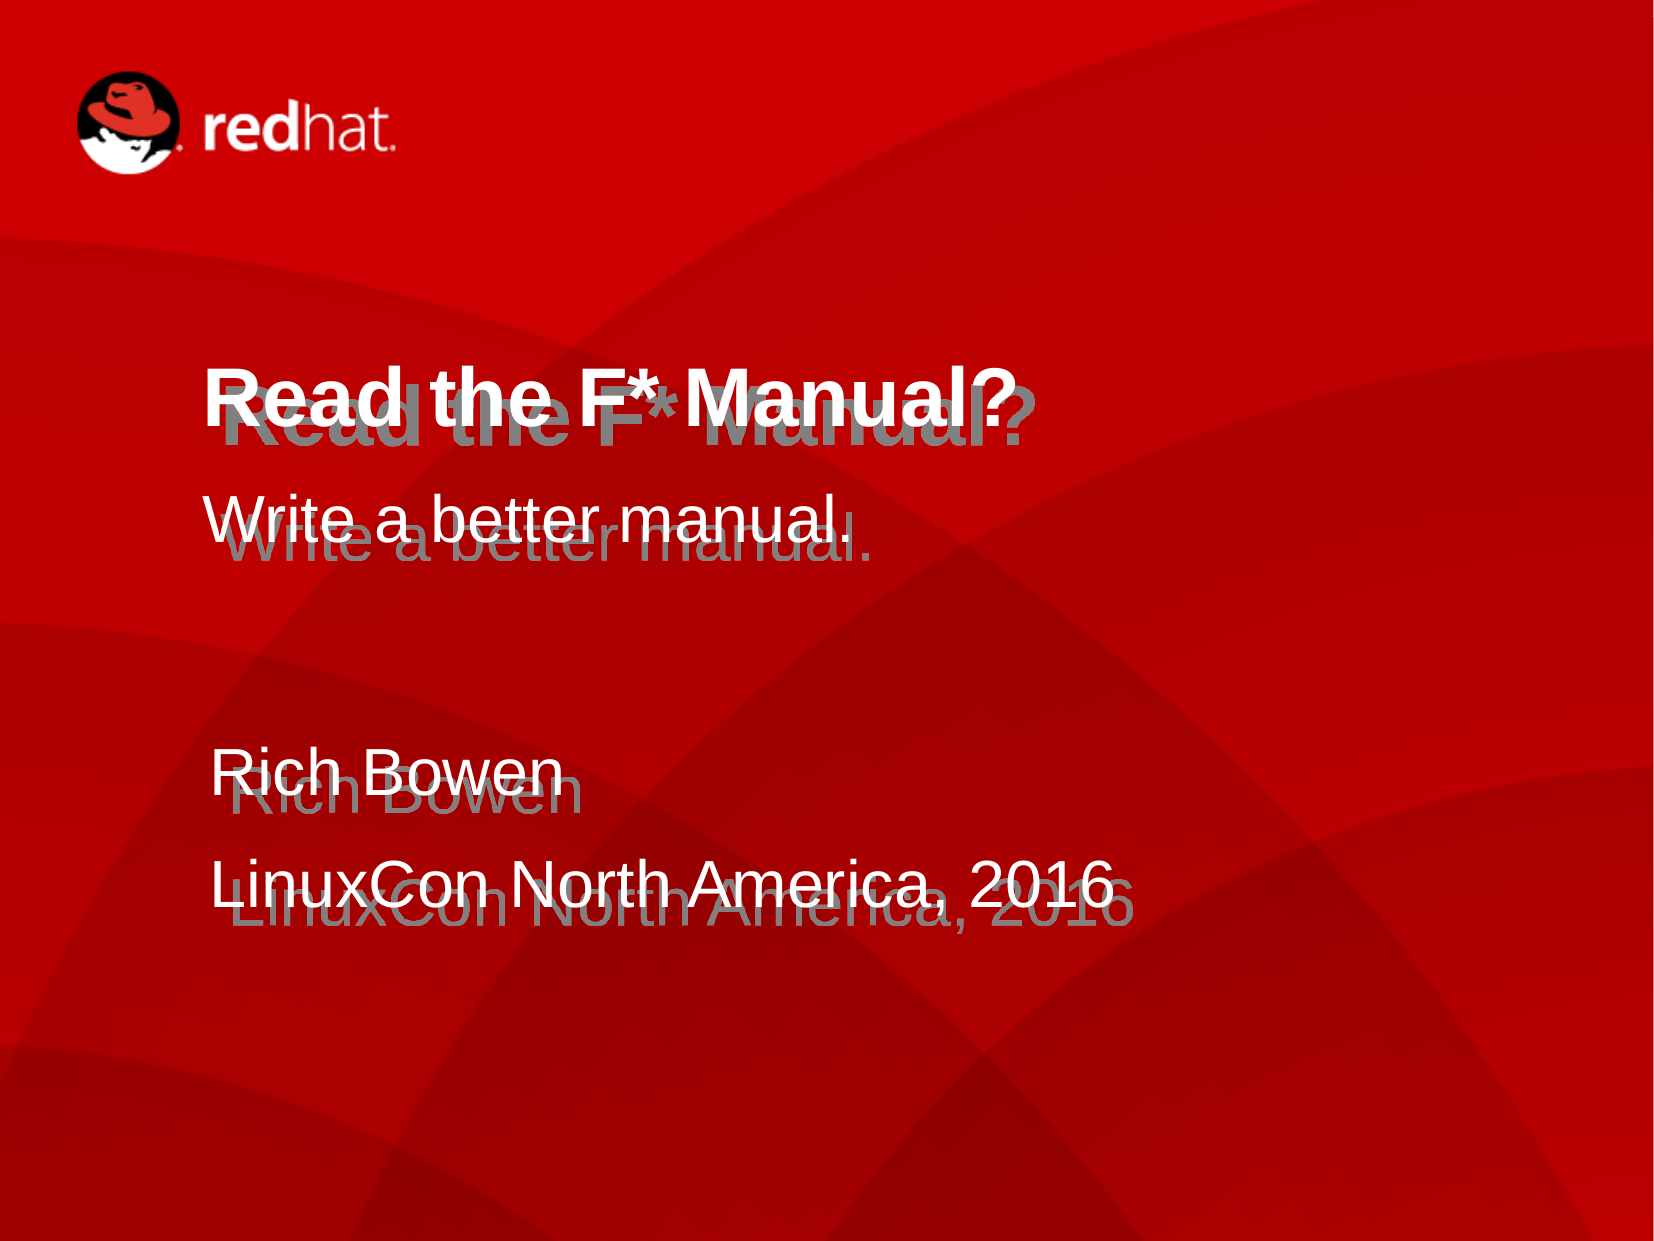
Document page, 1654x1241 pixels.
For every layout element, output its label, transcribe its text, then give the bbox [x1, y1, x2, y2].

text_box Rich Bowen LinuxCon North America, 2016 [195, 690, 1381, 1004]
picture [0, 0, 1654, 1241]
text_box Read the F* Manual? Write a better manual. [187, 297, 1426, 518]
